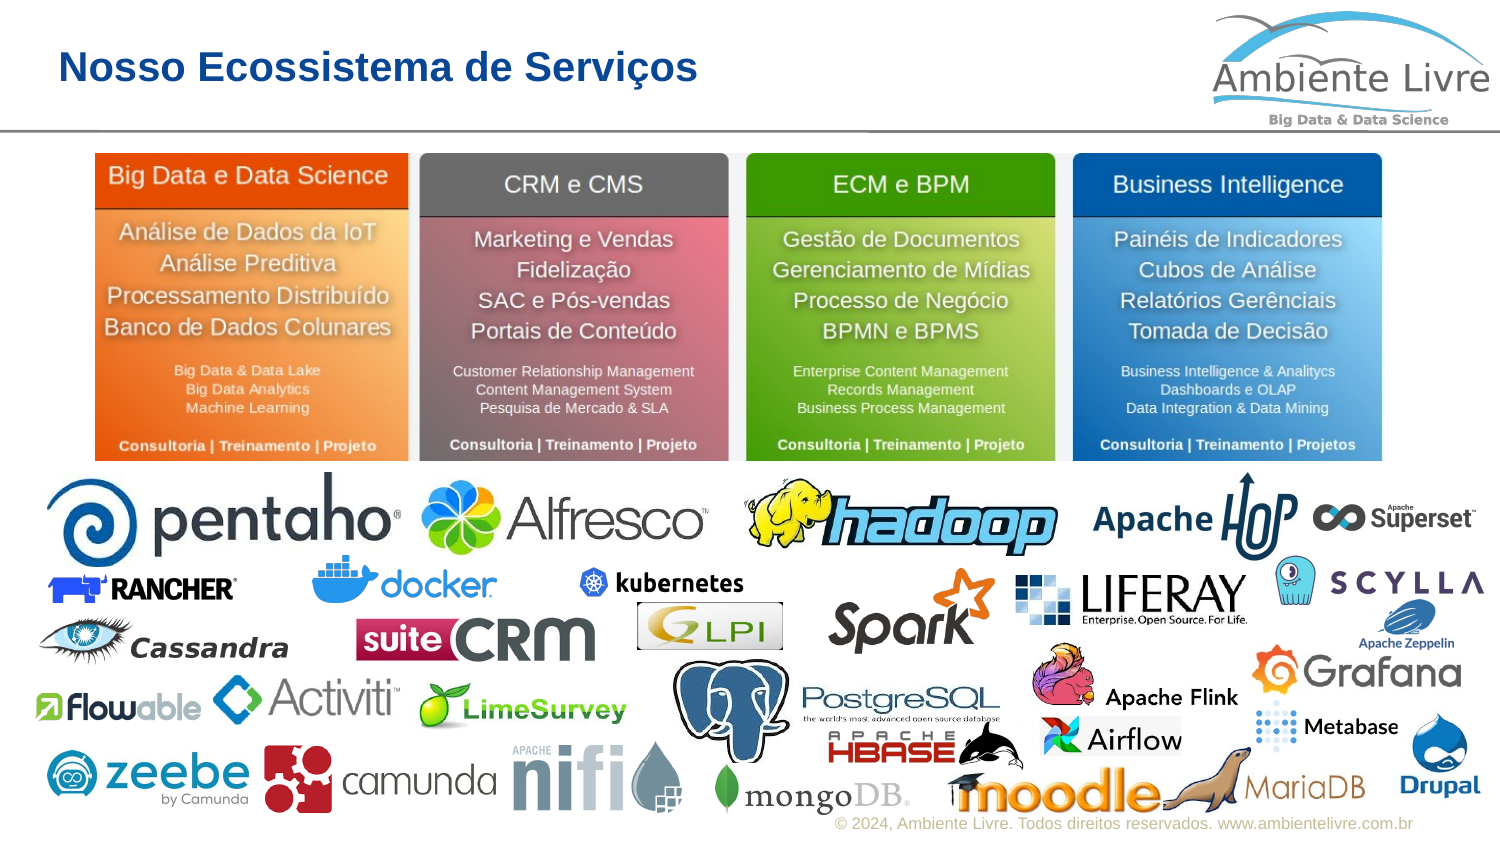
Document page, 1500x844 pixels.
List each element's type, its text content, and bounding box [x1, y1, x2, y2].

title Nosso Ecossistema de Serviços [43, 8, 1127, 129]
picture [47, 574, 237, 603]
picture [47, 750, 249, 807]
picture [1311, 501, 1477, 532]
picture [35, 693, 201, 721]
picture [229, 767, 244, 773]
picture [35, 614, 304, 667]
picture [212, 469, 1488, 815]
picture [1212, 11, 1489, 127]
picture [95, 153, 1383, 461]
picture [637, 602, 783, 650]
picture [354, 617, 596, 662]
picture [578, 566, 744, 597]
picture [744, 478, 1058, 556]
picture [47, 750, 71, 774]
picture [826, 566, 996, 655]
picture [47, 472, 709, 603]
